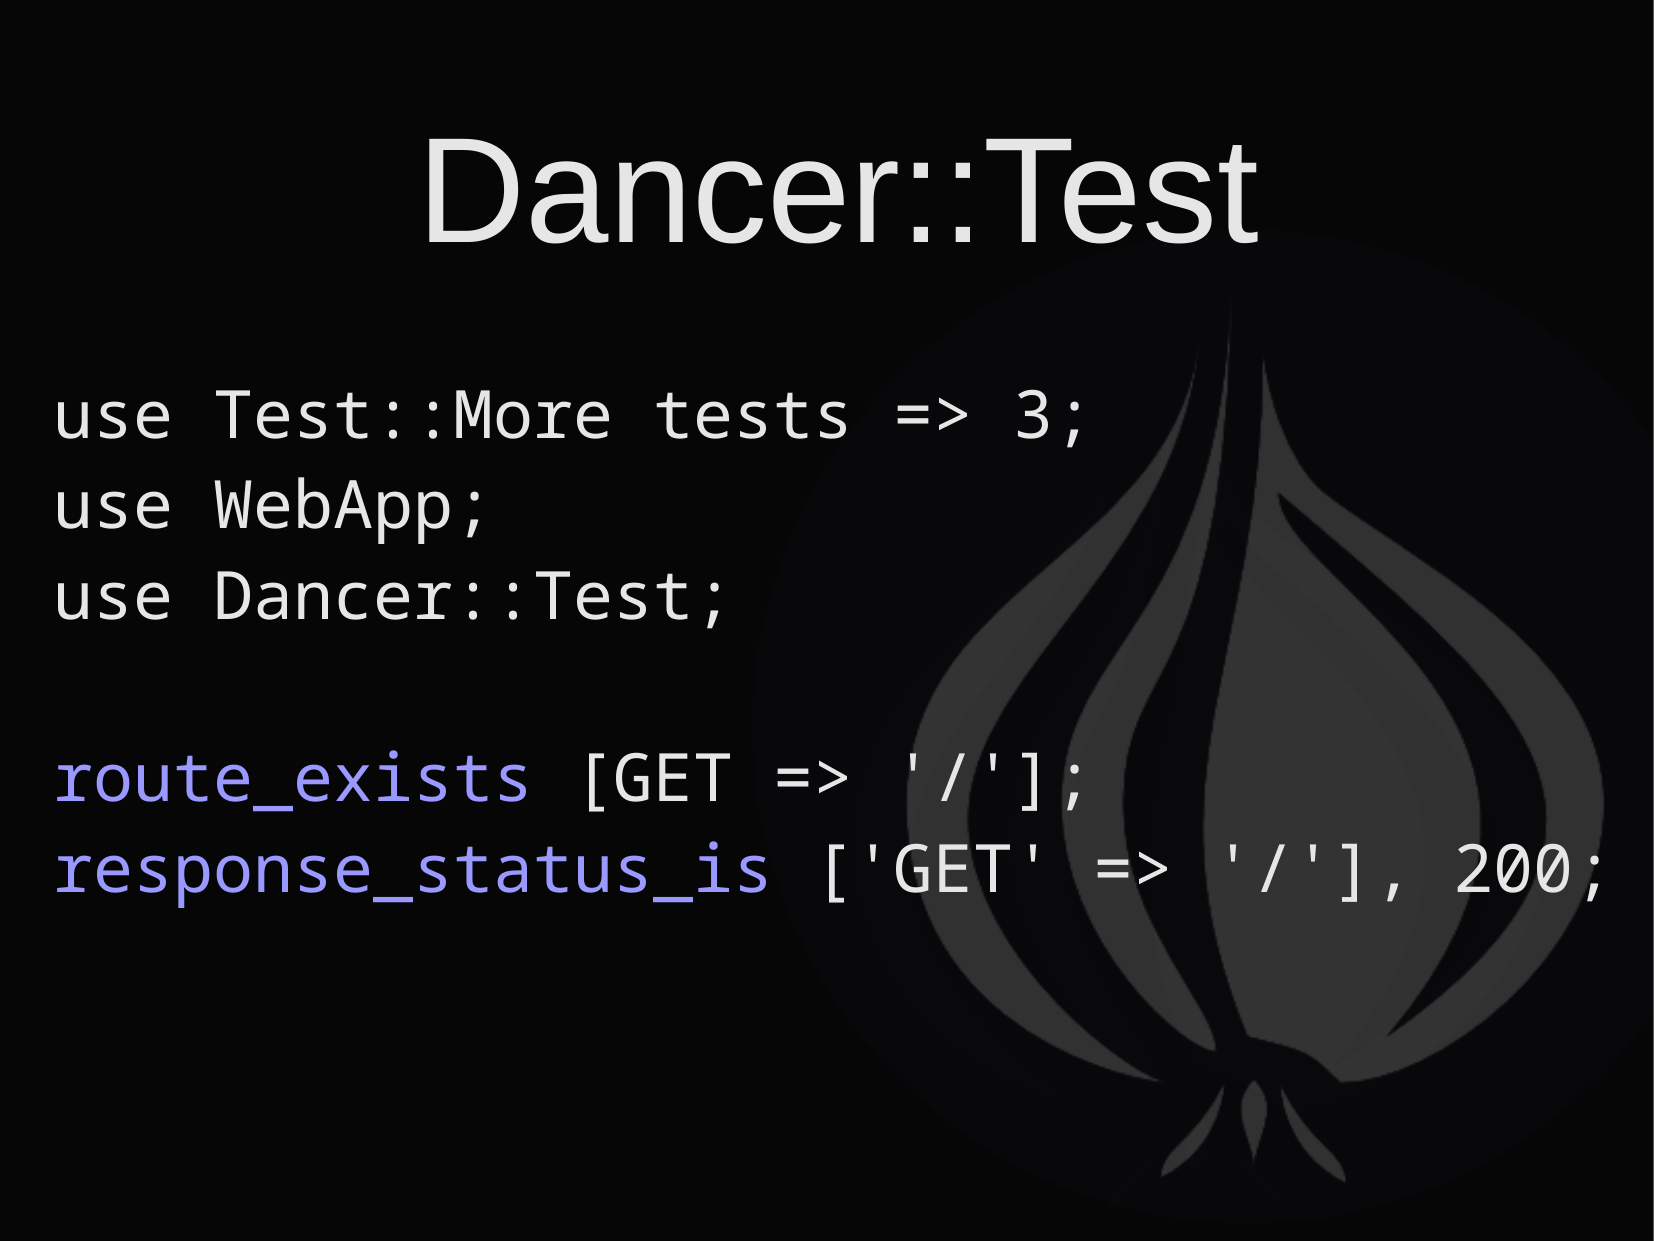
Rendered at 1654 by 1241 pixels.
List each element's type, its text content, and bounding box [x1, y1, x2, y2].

picture [0, 0, 1654, 1241]
subtitle Dancer::Test use Test::More tests => 3; use WebApp; use Dancer::Test; route_exists [GET => '/']; response_status_is ['GET' => '/'], 200; [53, 59, 1625, 1050]
